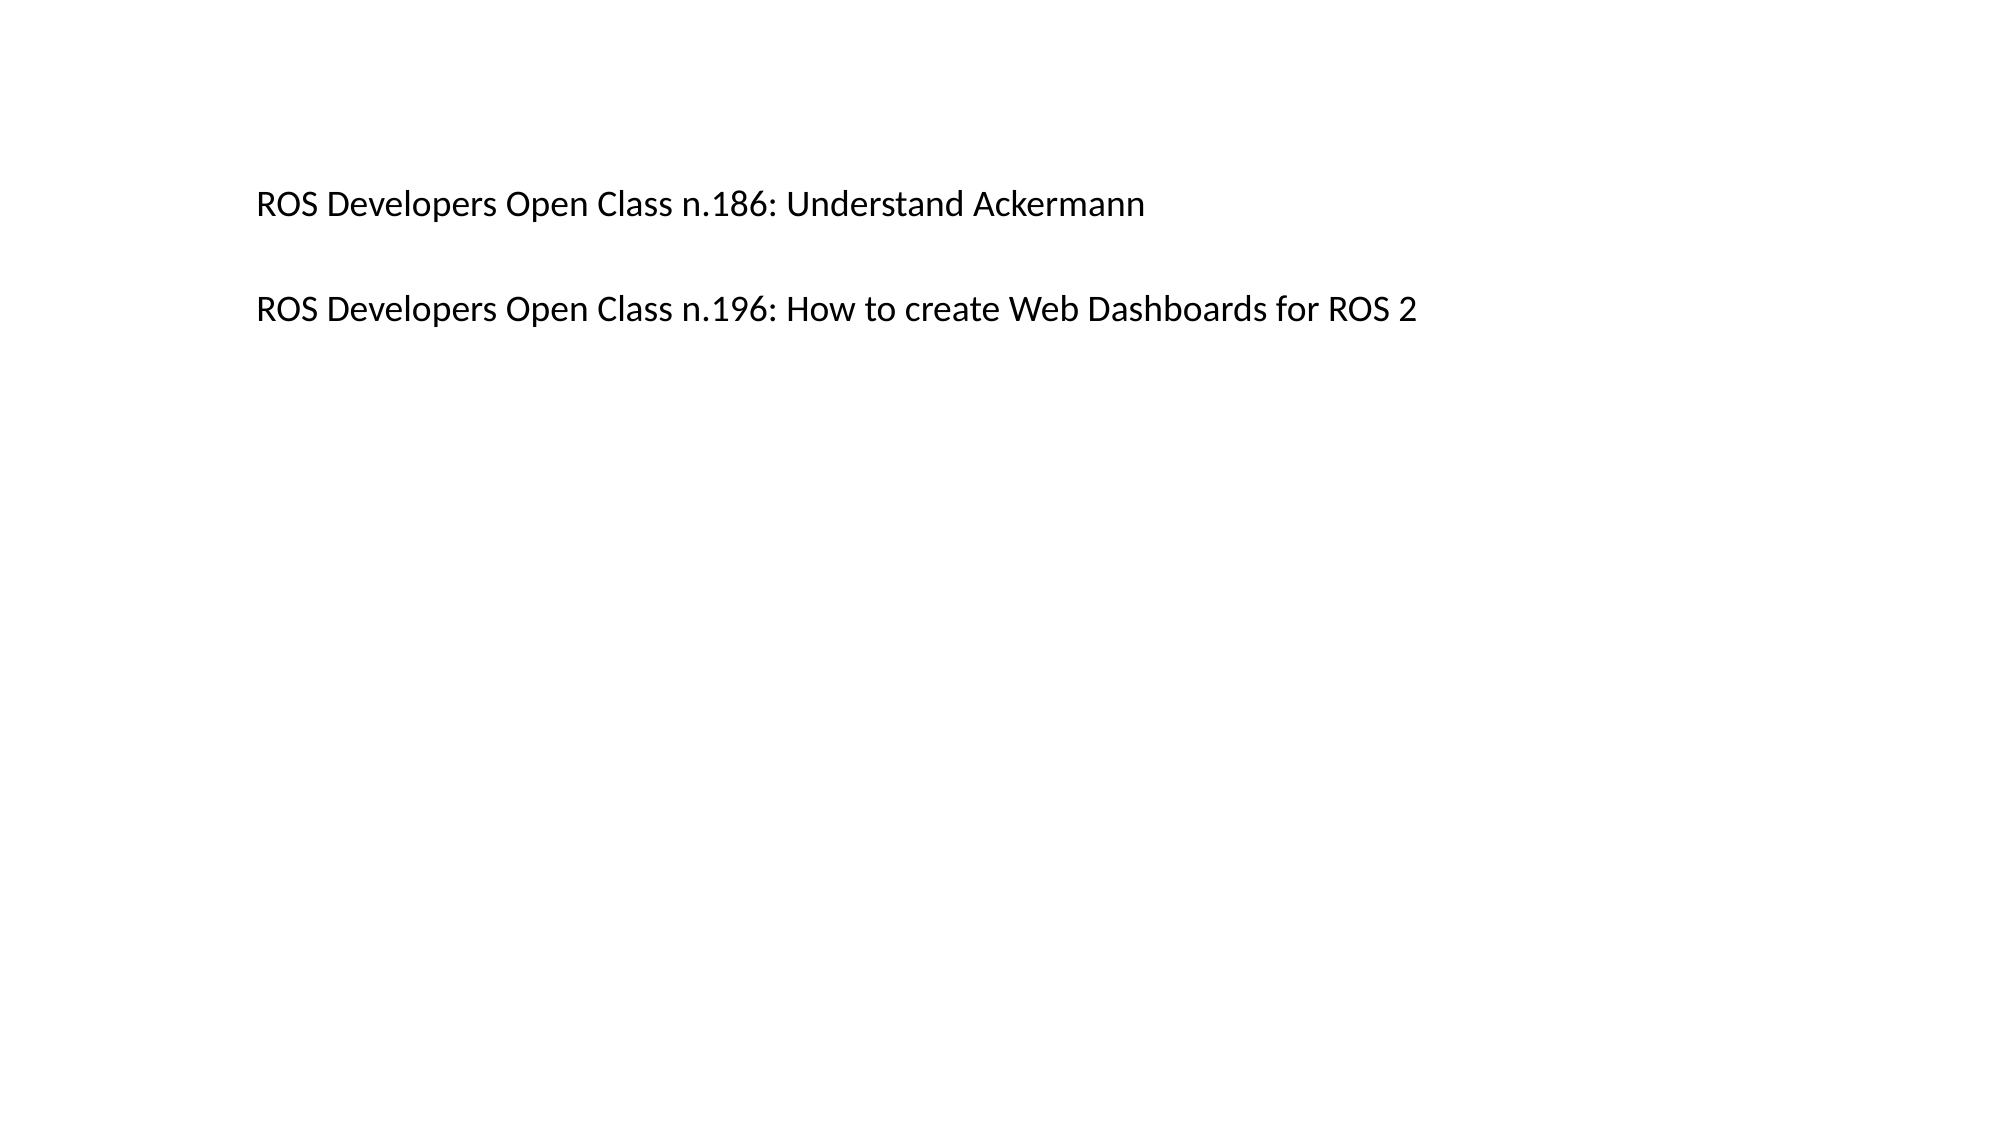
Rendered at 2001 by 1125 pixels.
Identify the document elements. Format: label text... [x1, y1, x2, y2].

text_box ROS Developers Open Class n.186: Understand Ackermann [241, 171, 1242, 232]
text_box ROS Developers Open Class n.196: How to create Web Dashboards for ROS 2 [241, 276, 1592, 337]
